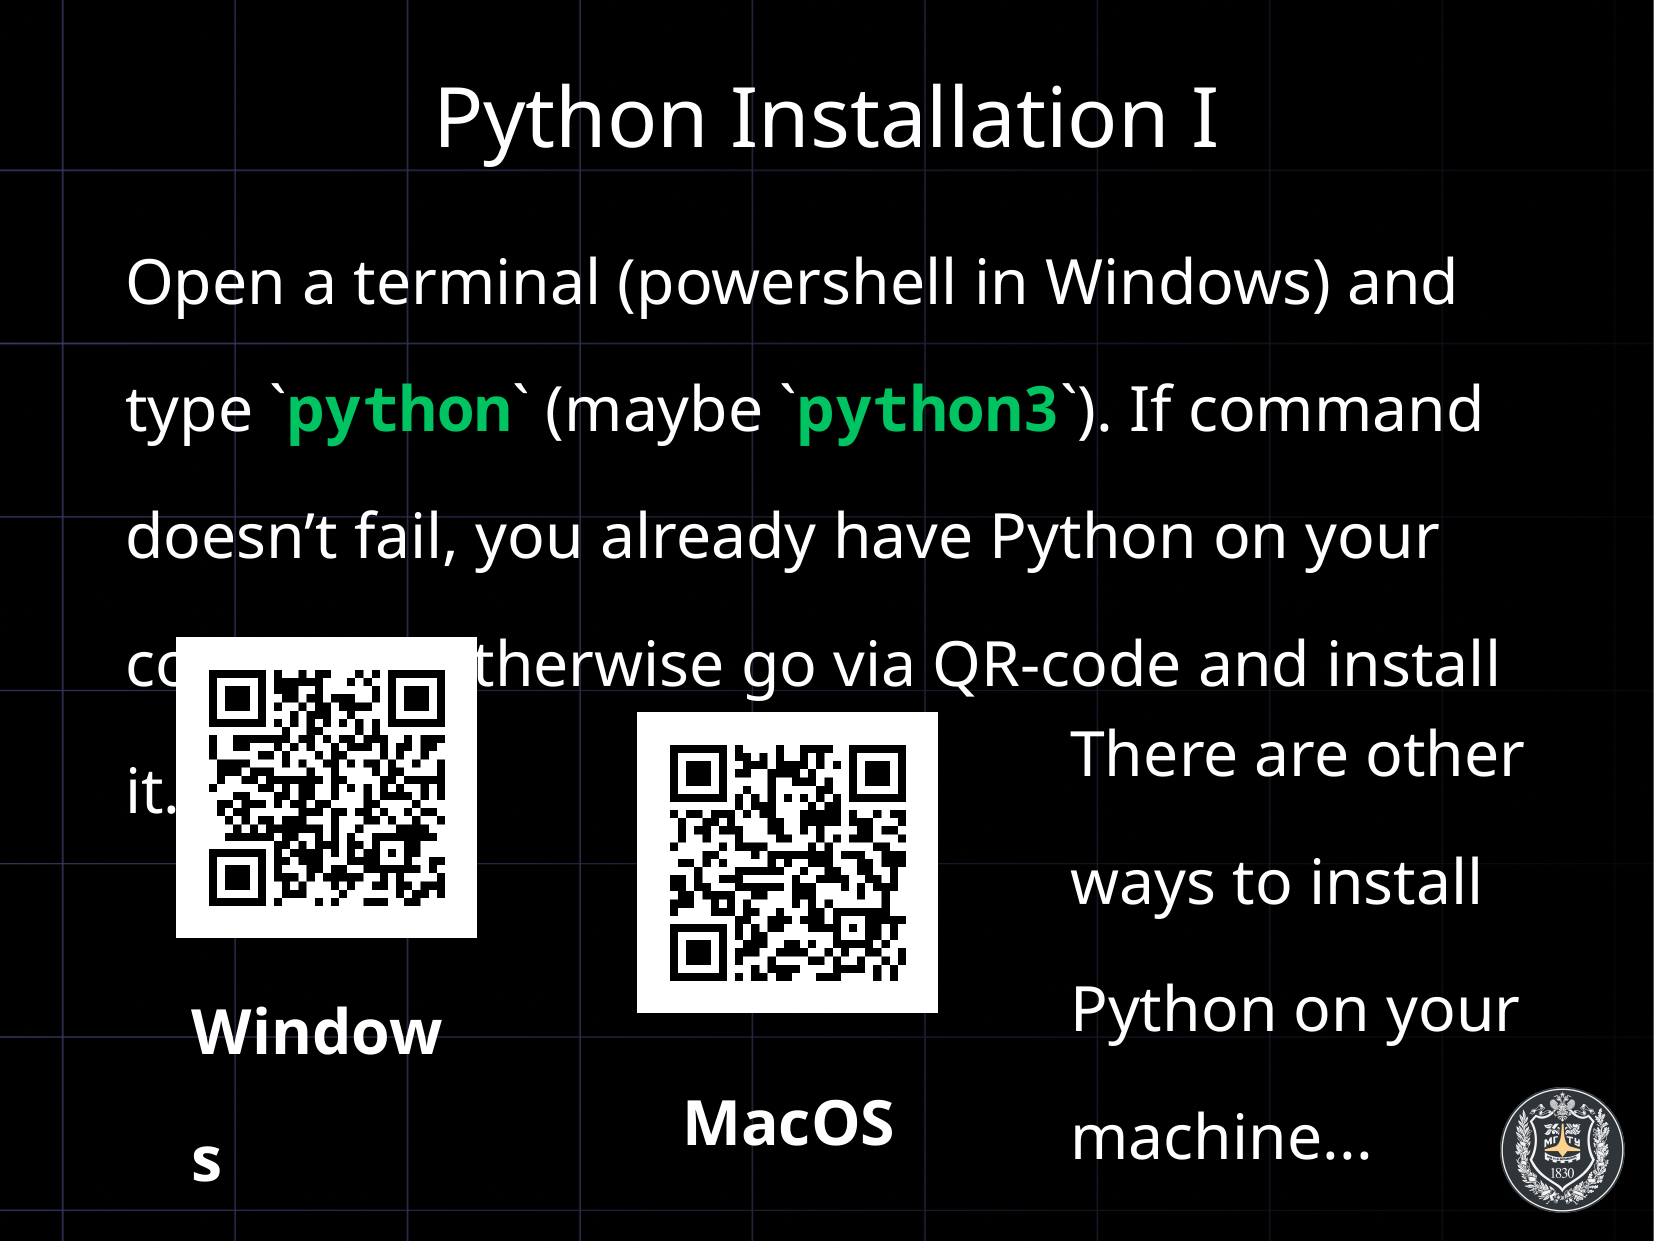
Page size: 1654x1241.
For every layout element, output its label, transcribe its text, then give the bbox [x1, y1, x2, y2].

title Python Installation I [82, 37, 1571, 187]
text_box There are other ways to install Python on your machine... [1020, 660, 1546, 1051]
text_box Open a terminal (powershell in Windows) and type `python` (maybe `python3`). If command doesn’t fail, you already have Python on your computer, otherwise go via QR-code and install it. [75, 187, 1576, 596]
text_box Windows [176, 937, 477, 1072]
text_box MacOS [667, 1028, 931, 1163]
picture [0, 0, 1654, 1241]
